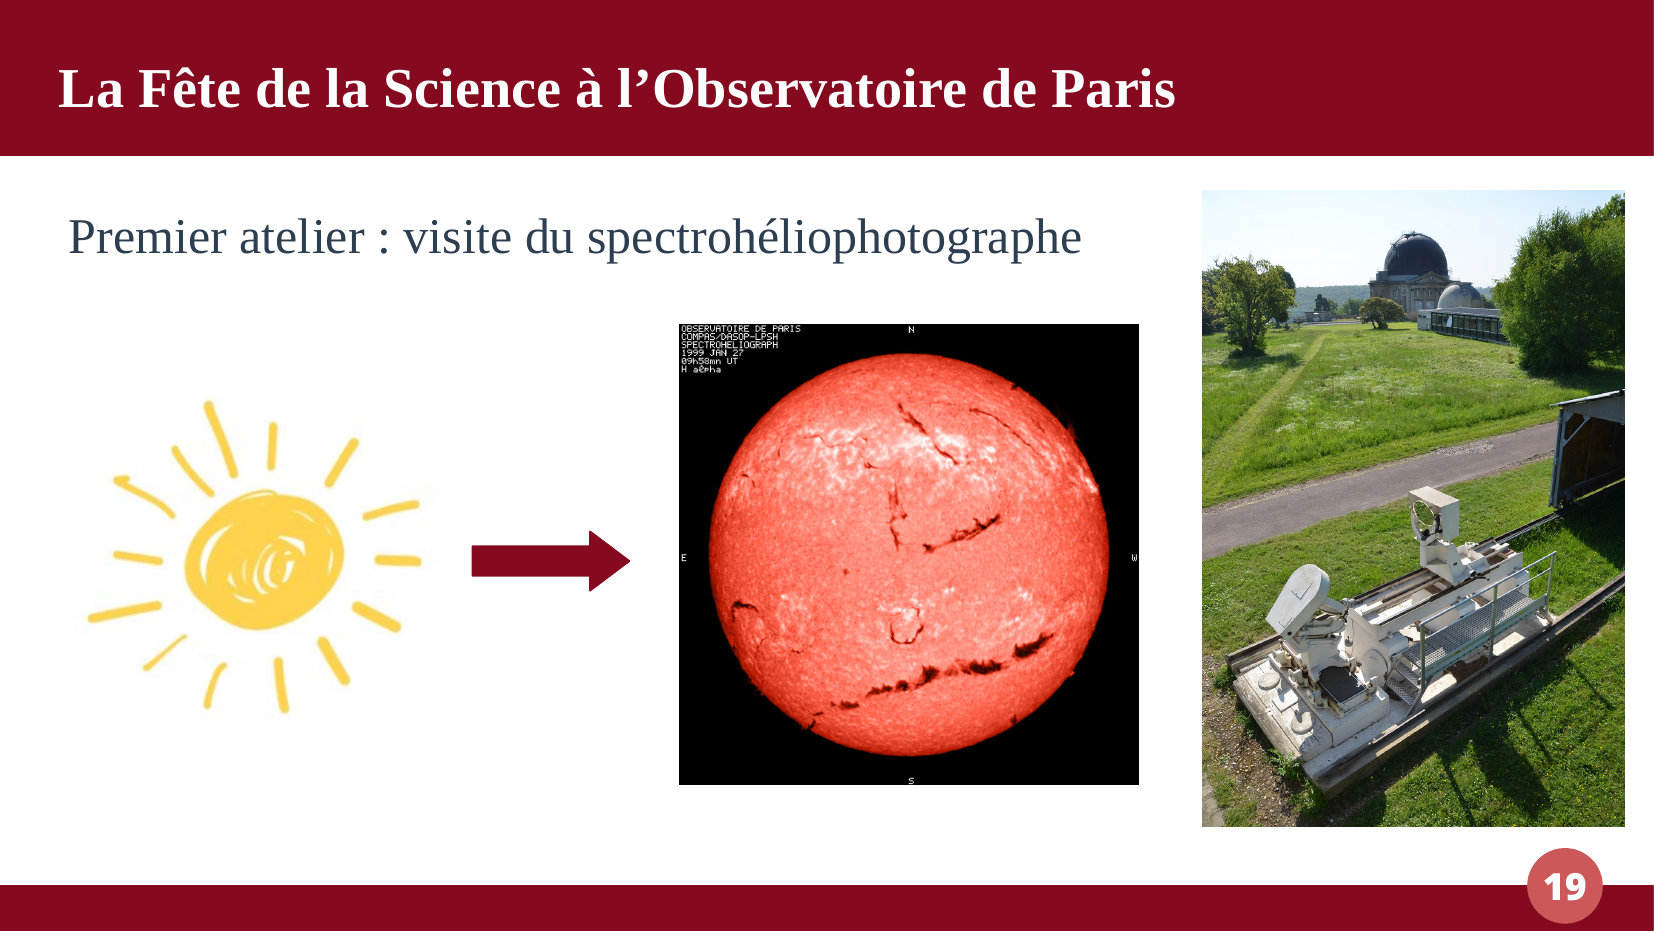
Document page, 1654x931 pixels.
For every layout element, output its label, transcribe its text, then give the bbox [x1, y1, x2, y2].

picture [679, 324, 1139, 785]
picture [1202, 190, 1625, 827]
text_box Premier atelier : visite du spectrohéliophotographe [0, 177, 1300, 296]
title La Fête de la Science à l’Observatoire de Paris [59, 29, 1595, 148]
text_box [472, 531, 630, 591]
picture [59, 383, 464, 739]
